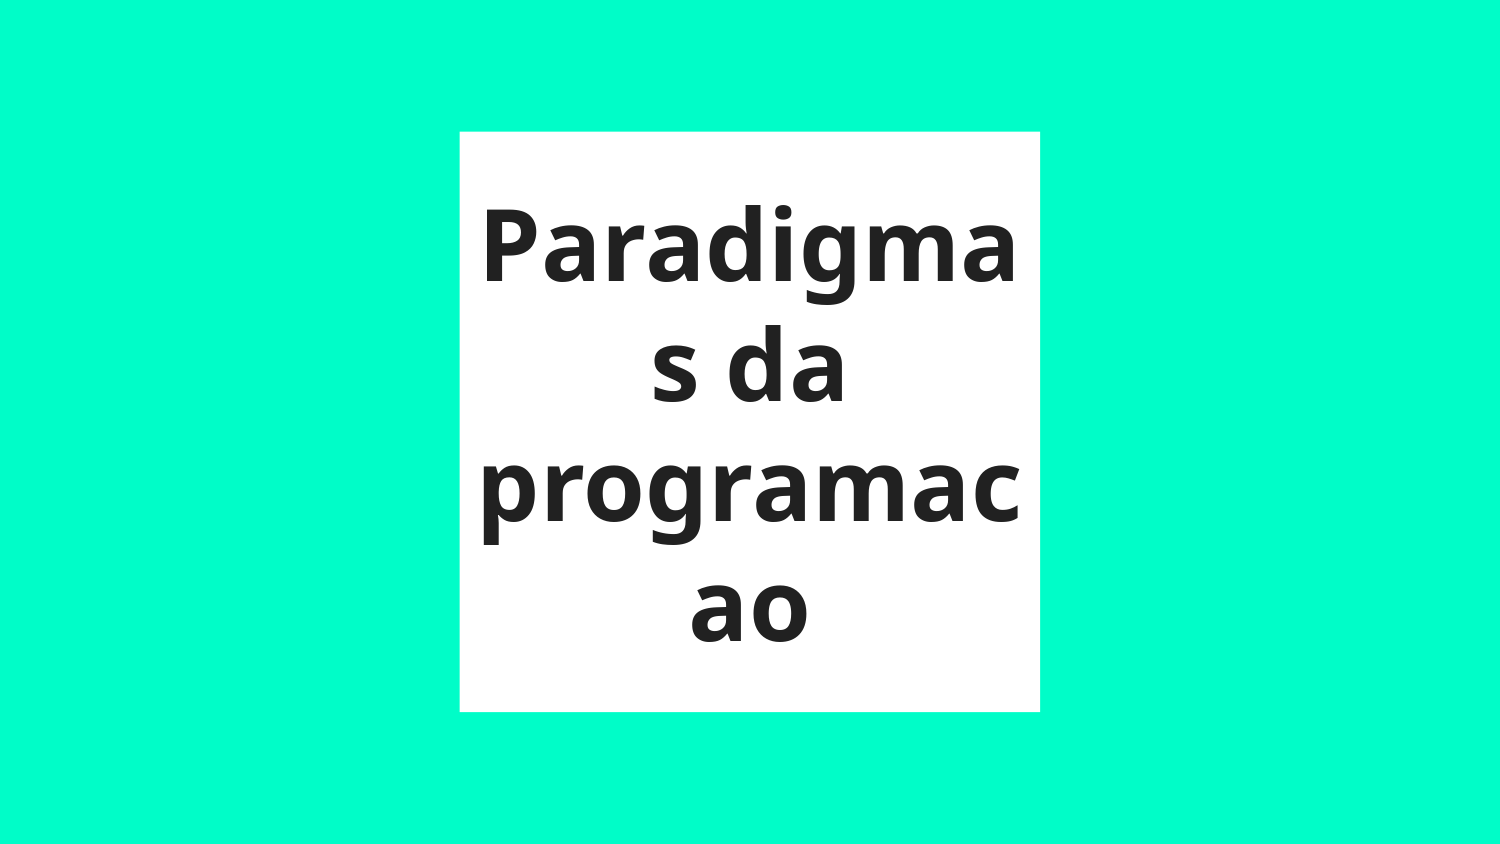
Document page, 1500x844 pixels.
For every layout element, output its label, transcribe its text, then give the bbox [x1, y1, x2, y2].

title Paradigmas da programacao [459, 131, 1041, 713]
